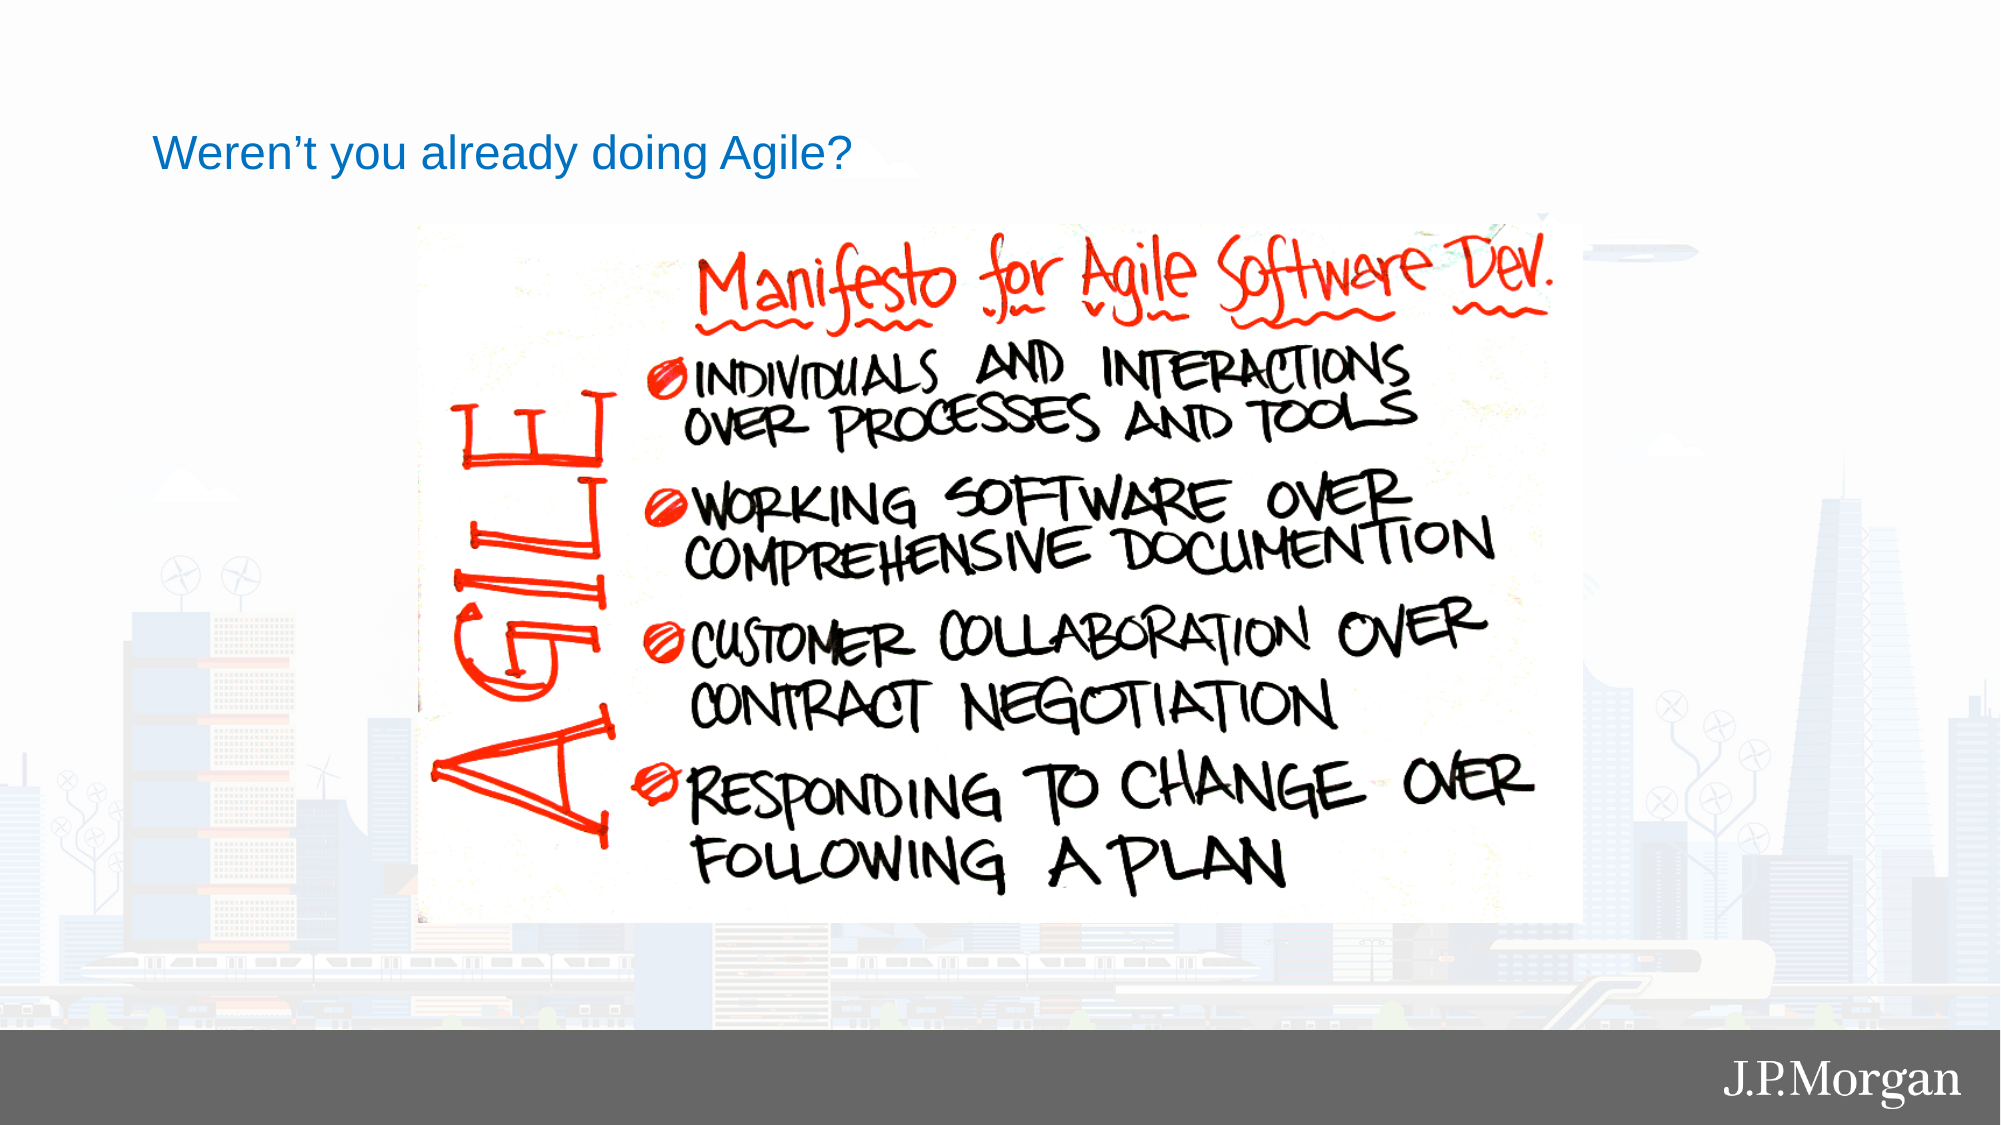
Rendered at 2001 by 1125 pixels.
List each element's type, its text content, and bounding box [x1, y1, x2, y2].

picture [0, 0, 2001, 1125]
title Weren’t you already doing Agile? [137, 76, 1863, 188]
